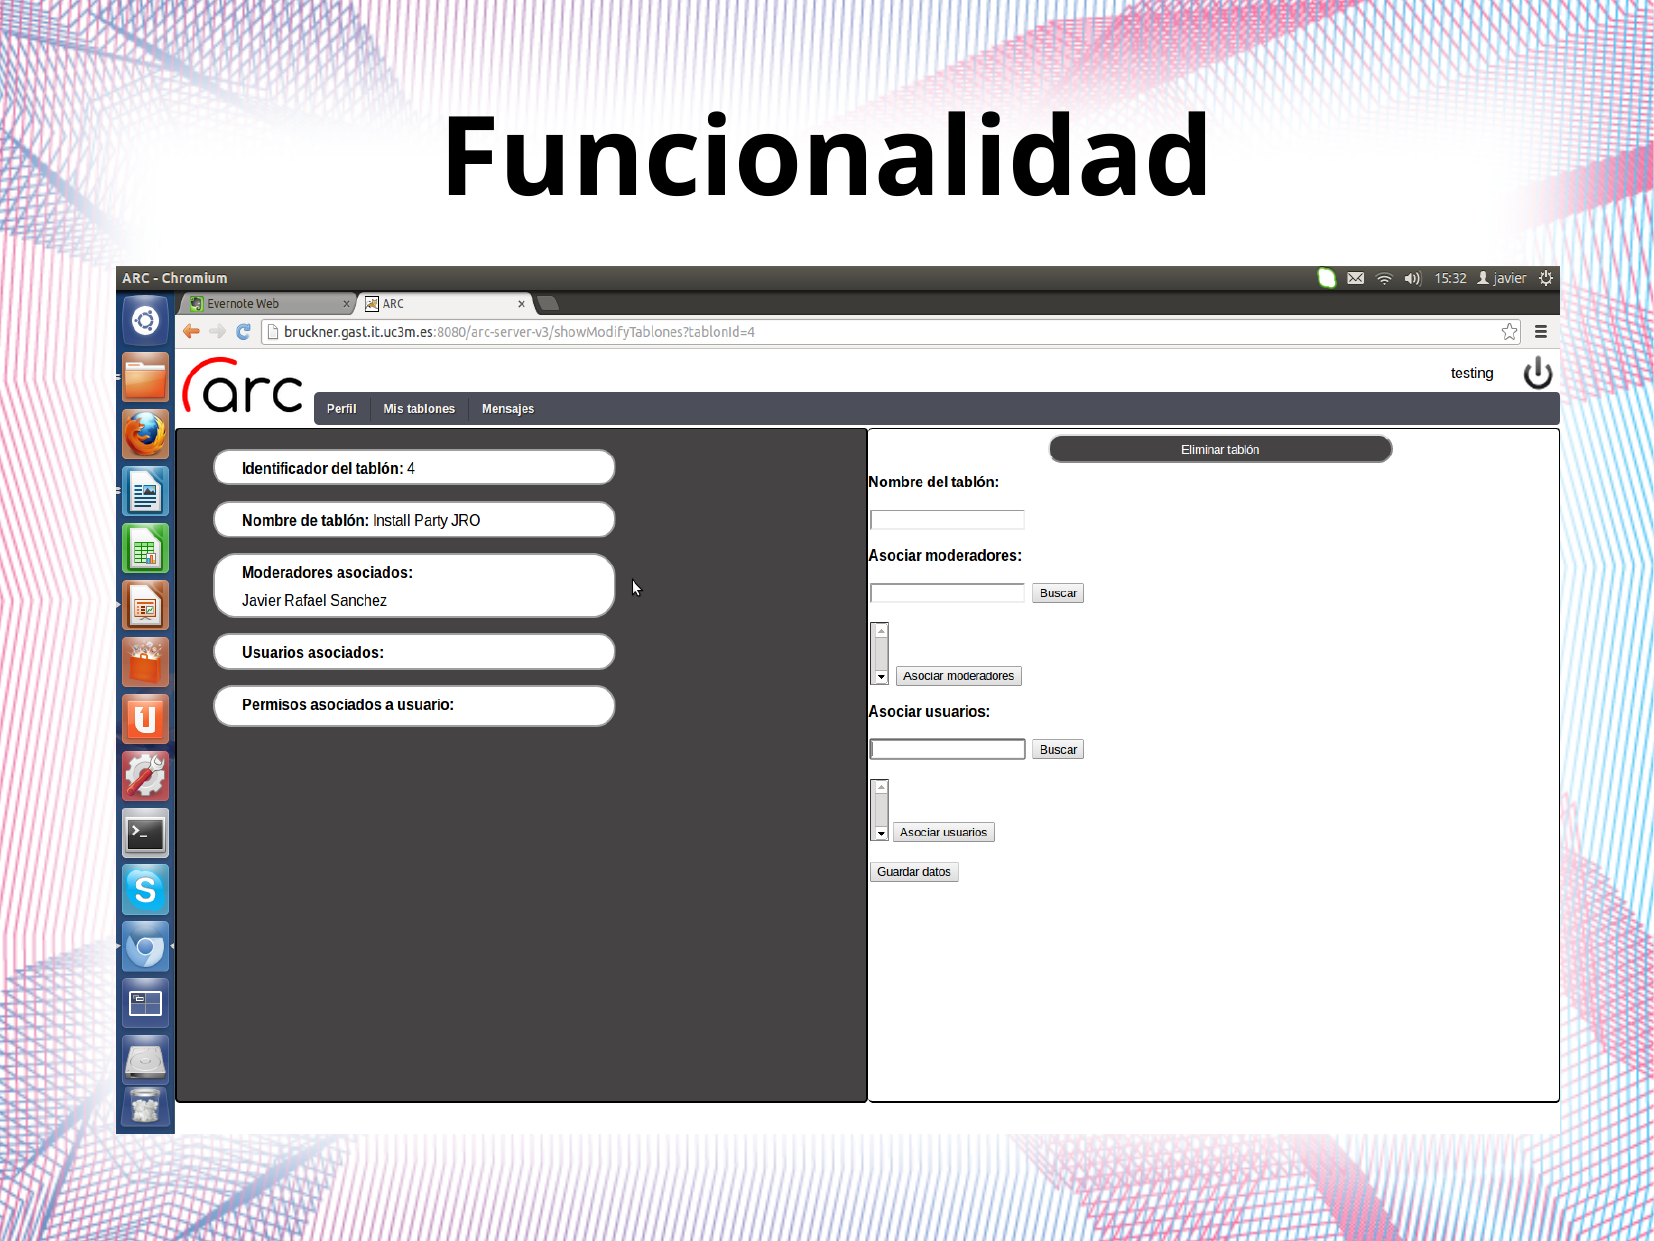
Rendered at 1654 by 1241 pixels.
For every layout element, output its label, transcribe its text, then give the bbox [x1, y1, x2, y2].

title Funcionalidad [82, 49, 1571, 257]
picture [0, 0, 1654, 1241]
